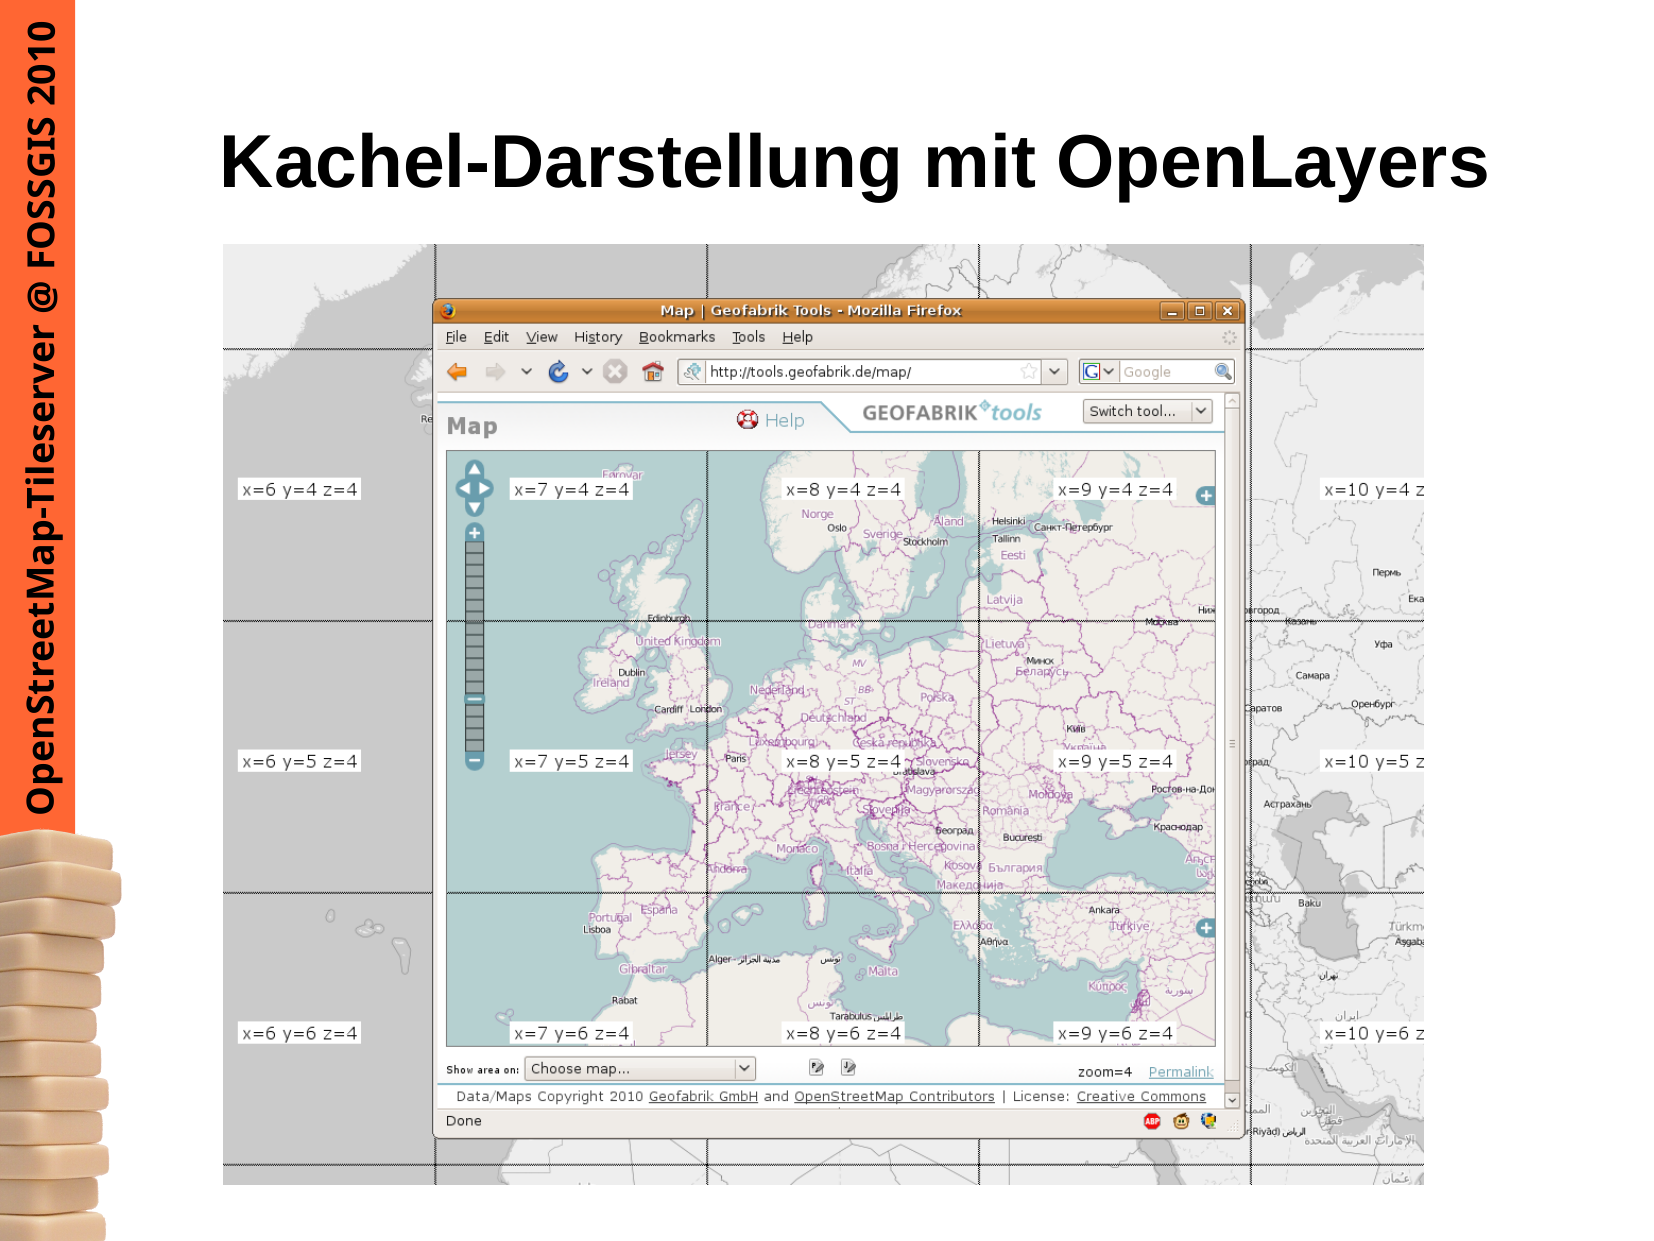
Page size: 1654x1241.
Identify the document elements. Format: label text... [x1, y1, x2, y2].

picture [0, 816, 133, 1241]
picture [223, 244, 1424, 1185]
text_box Kachel-Darstellung mit OpenLayers [205, 112, 1546, 212]
